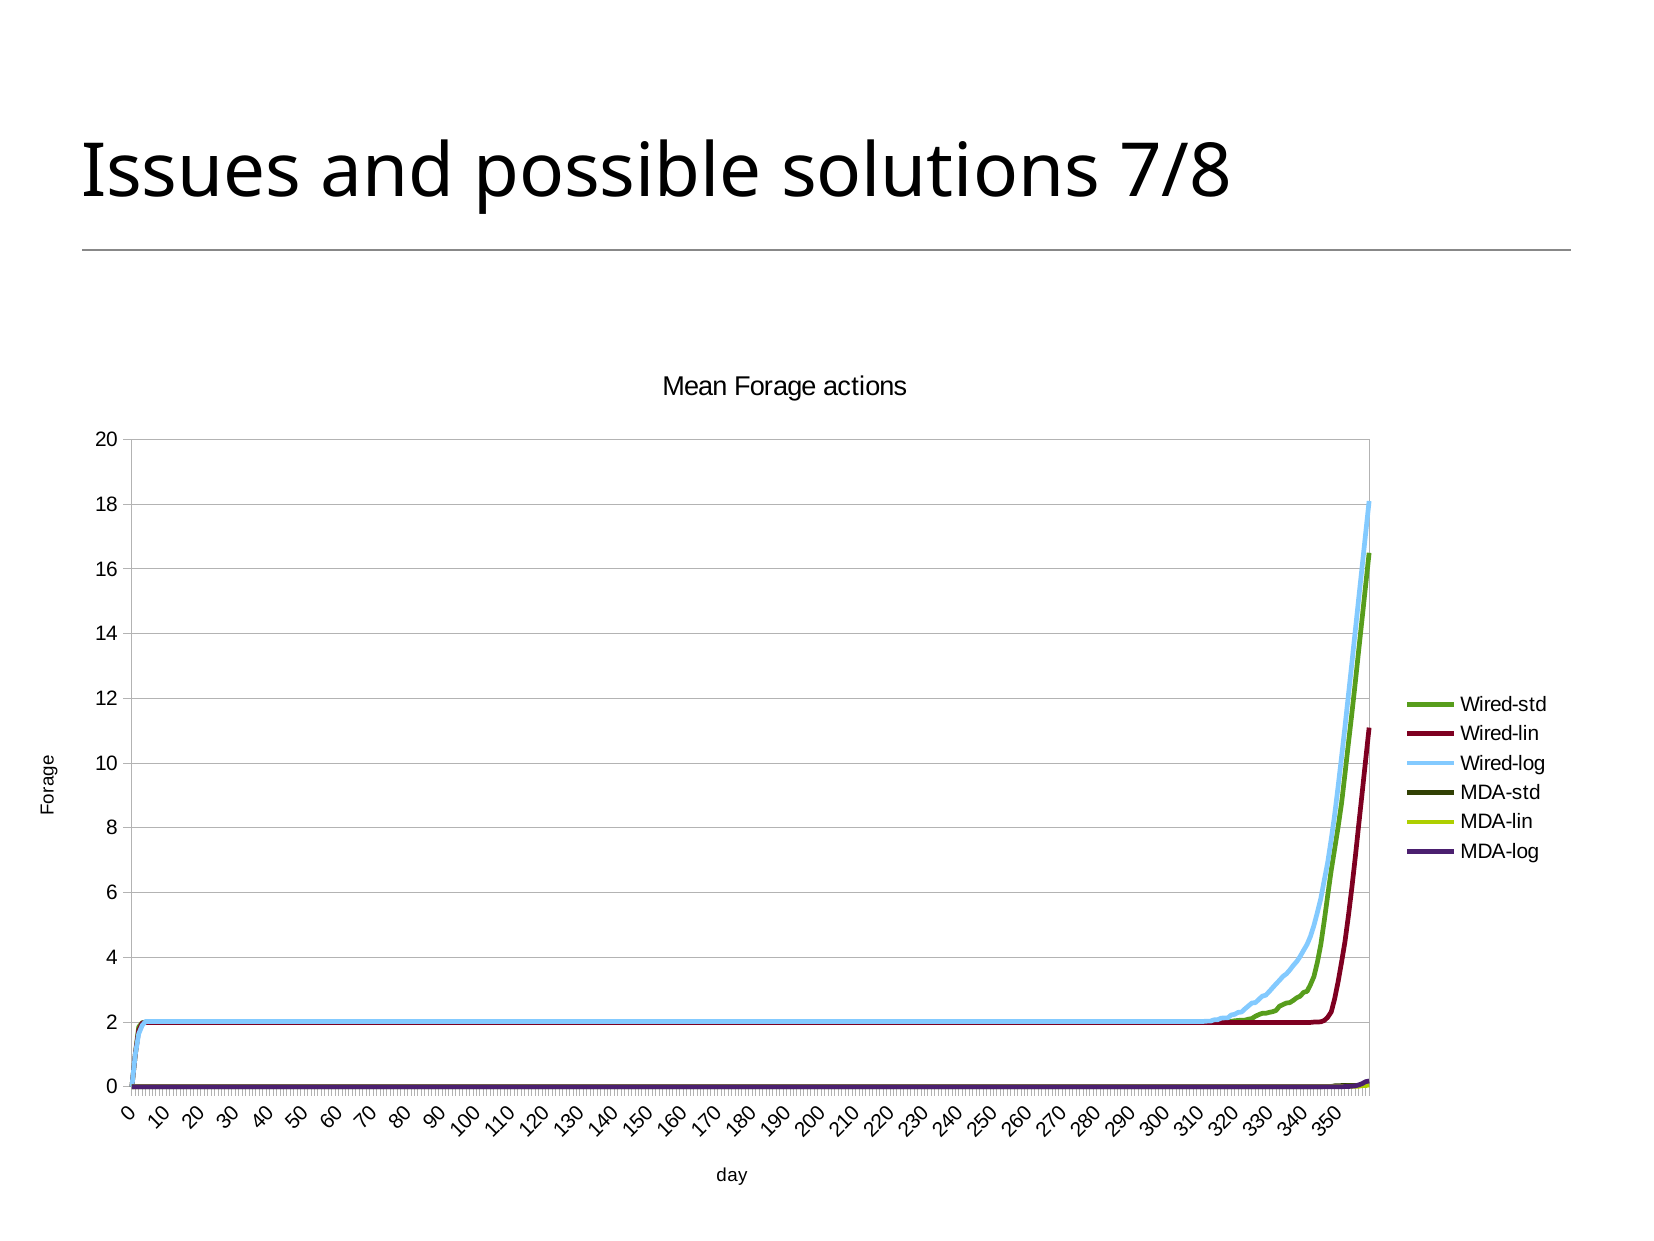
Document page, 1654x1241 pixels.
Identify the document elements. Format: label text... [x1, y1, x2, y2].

title Issues and possible solutions 7/8 [72, 41, 1582, 220]
chart [4, 338, 1566, 1217]
